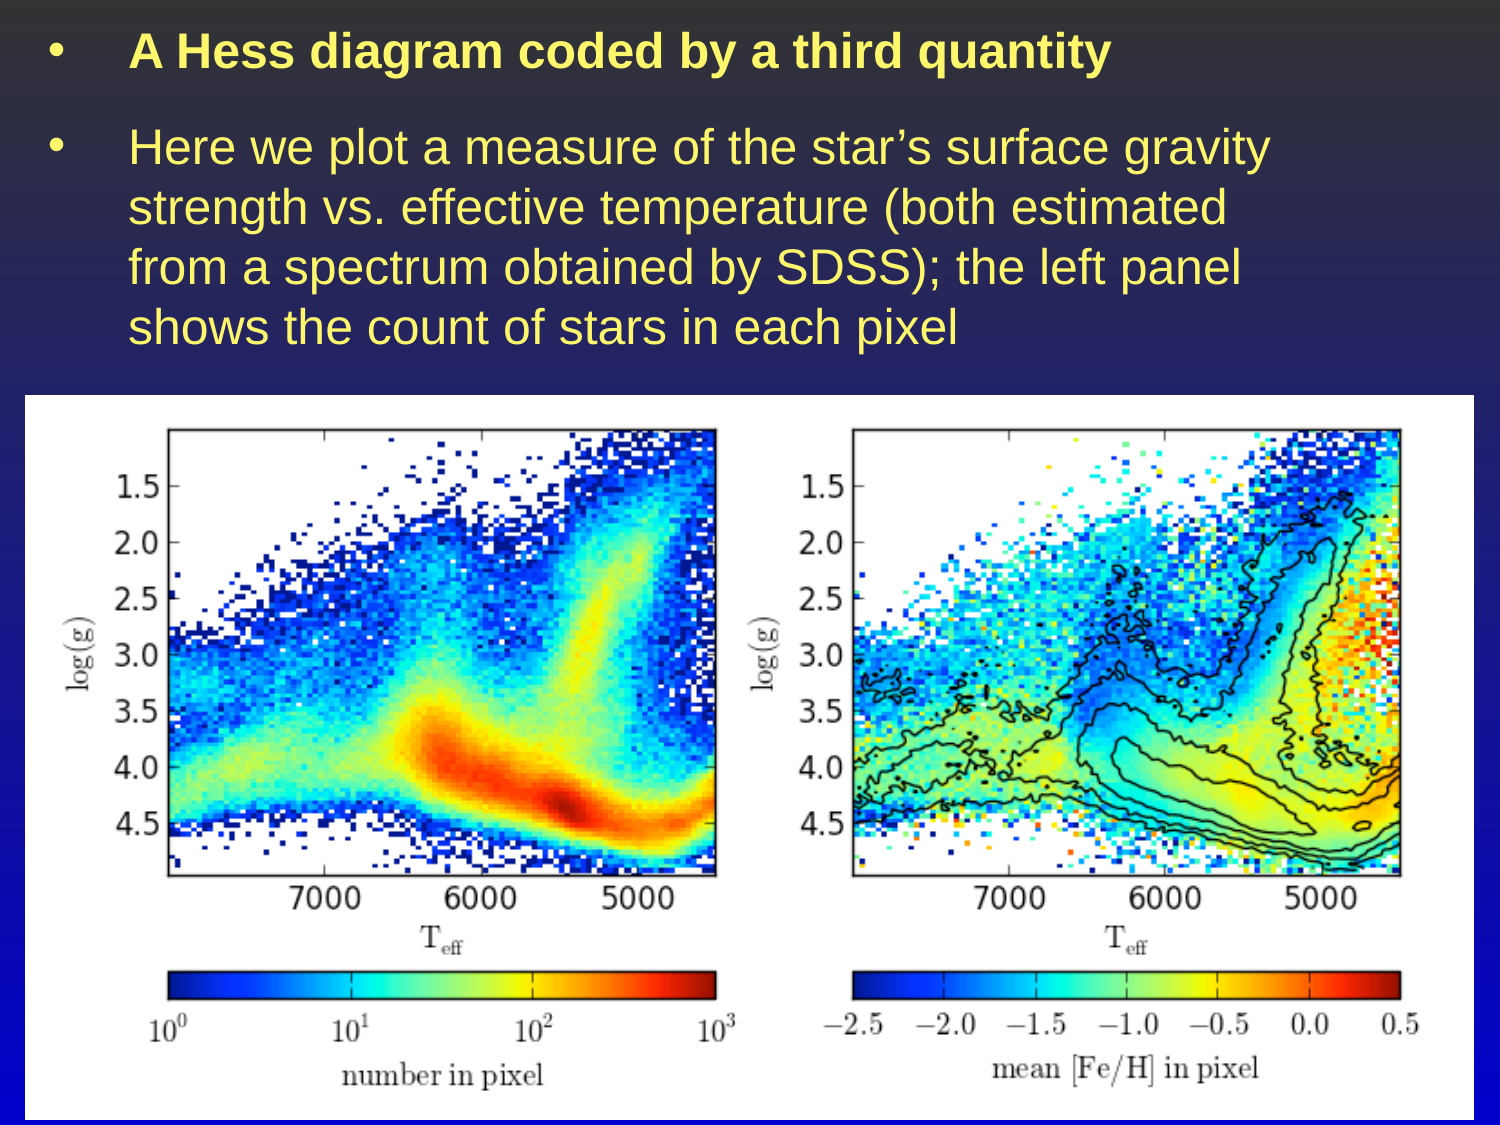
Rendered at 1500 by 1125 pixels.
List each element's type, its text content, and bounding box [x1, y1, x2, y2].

list A Hess diagram coded by a third quantity Here we plot a measure of the star’s surface gravity strength vs. effective temperature (both estimated from a spectrum obtained by SDSS); the left panel shows the count of stars in each pixel [0, 0, 1319, 461]
picture [25, 395, 1474, 1120]
